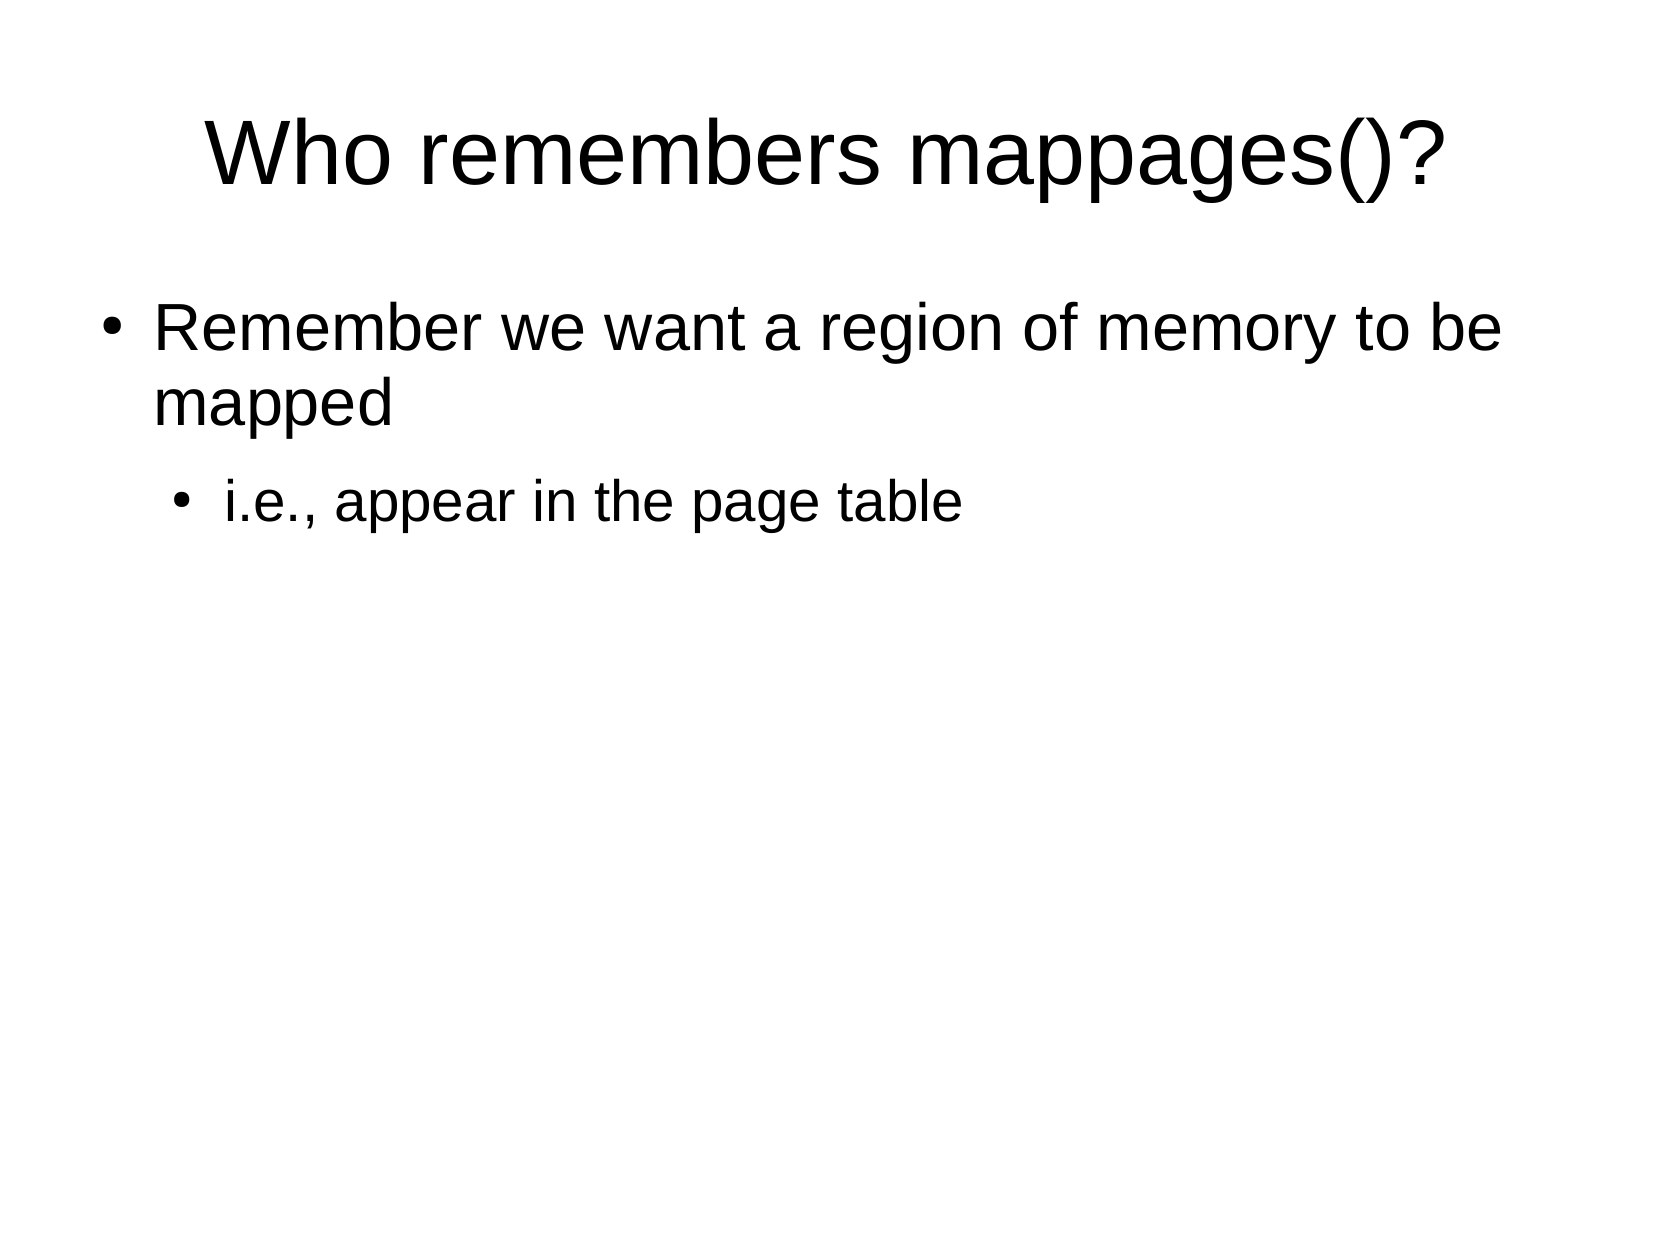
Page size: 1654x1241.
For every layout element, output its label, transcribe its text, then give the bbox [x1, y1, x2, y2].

title Who remembers mappages()? [82, 49, 1571, 257]
list Remember we want a region of memory to be mapped i.e., appear in the page table [82, 290, 1571, 1010]
